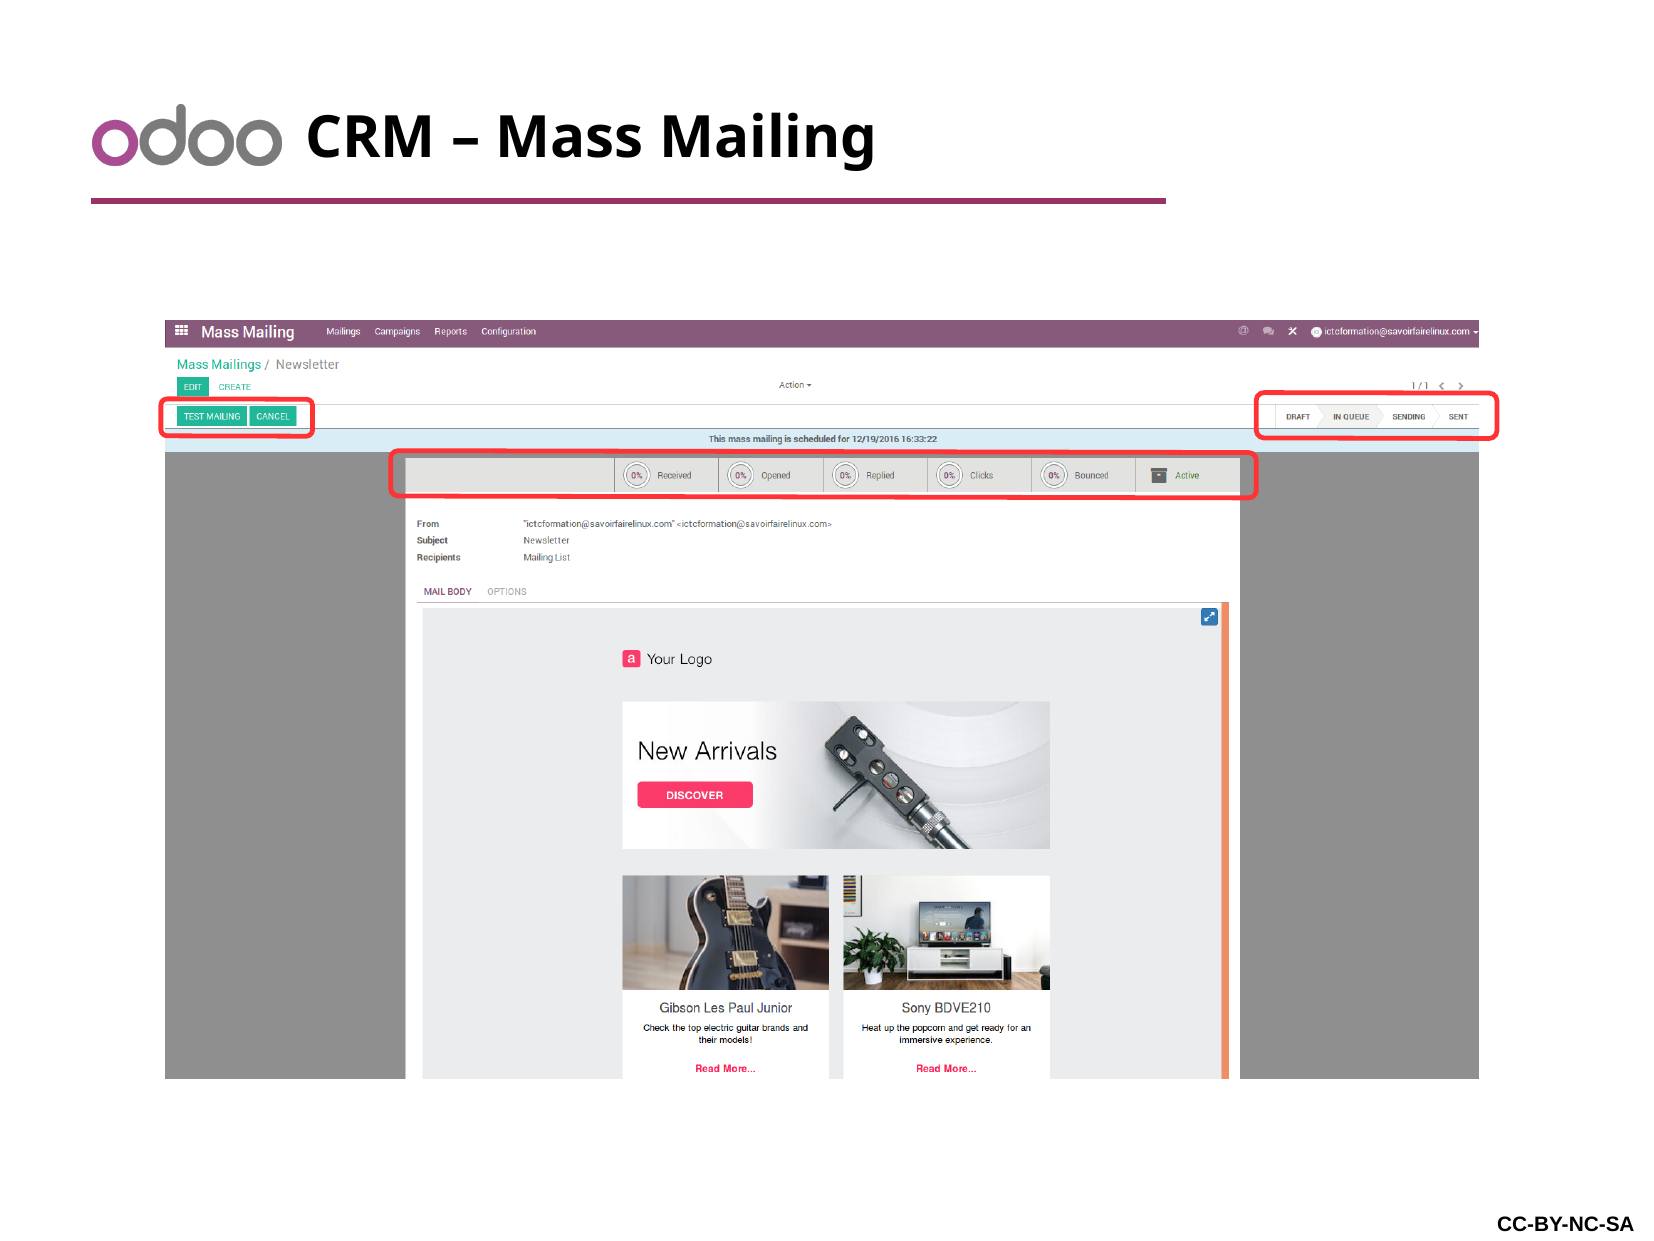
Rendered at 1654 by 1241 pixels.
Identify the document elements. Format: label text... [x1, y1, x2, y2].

picture [92, 104, 282, 166]
picture [165, 320, 1479, 1079]
text_box CC-BY-NC-SA [1482, 1204, 1654, 1241]
text_box [160, 398, 313, 437]
text_box [390, 450, 1257, 498]
text_box [1256, 392, 1497, 439]
title CRM – Mass Mailing [305, 31, 1568, 239]
